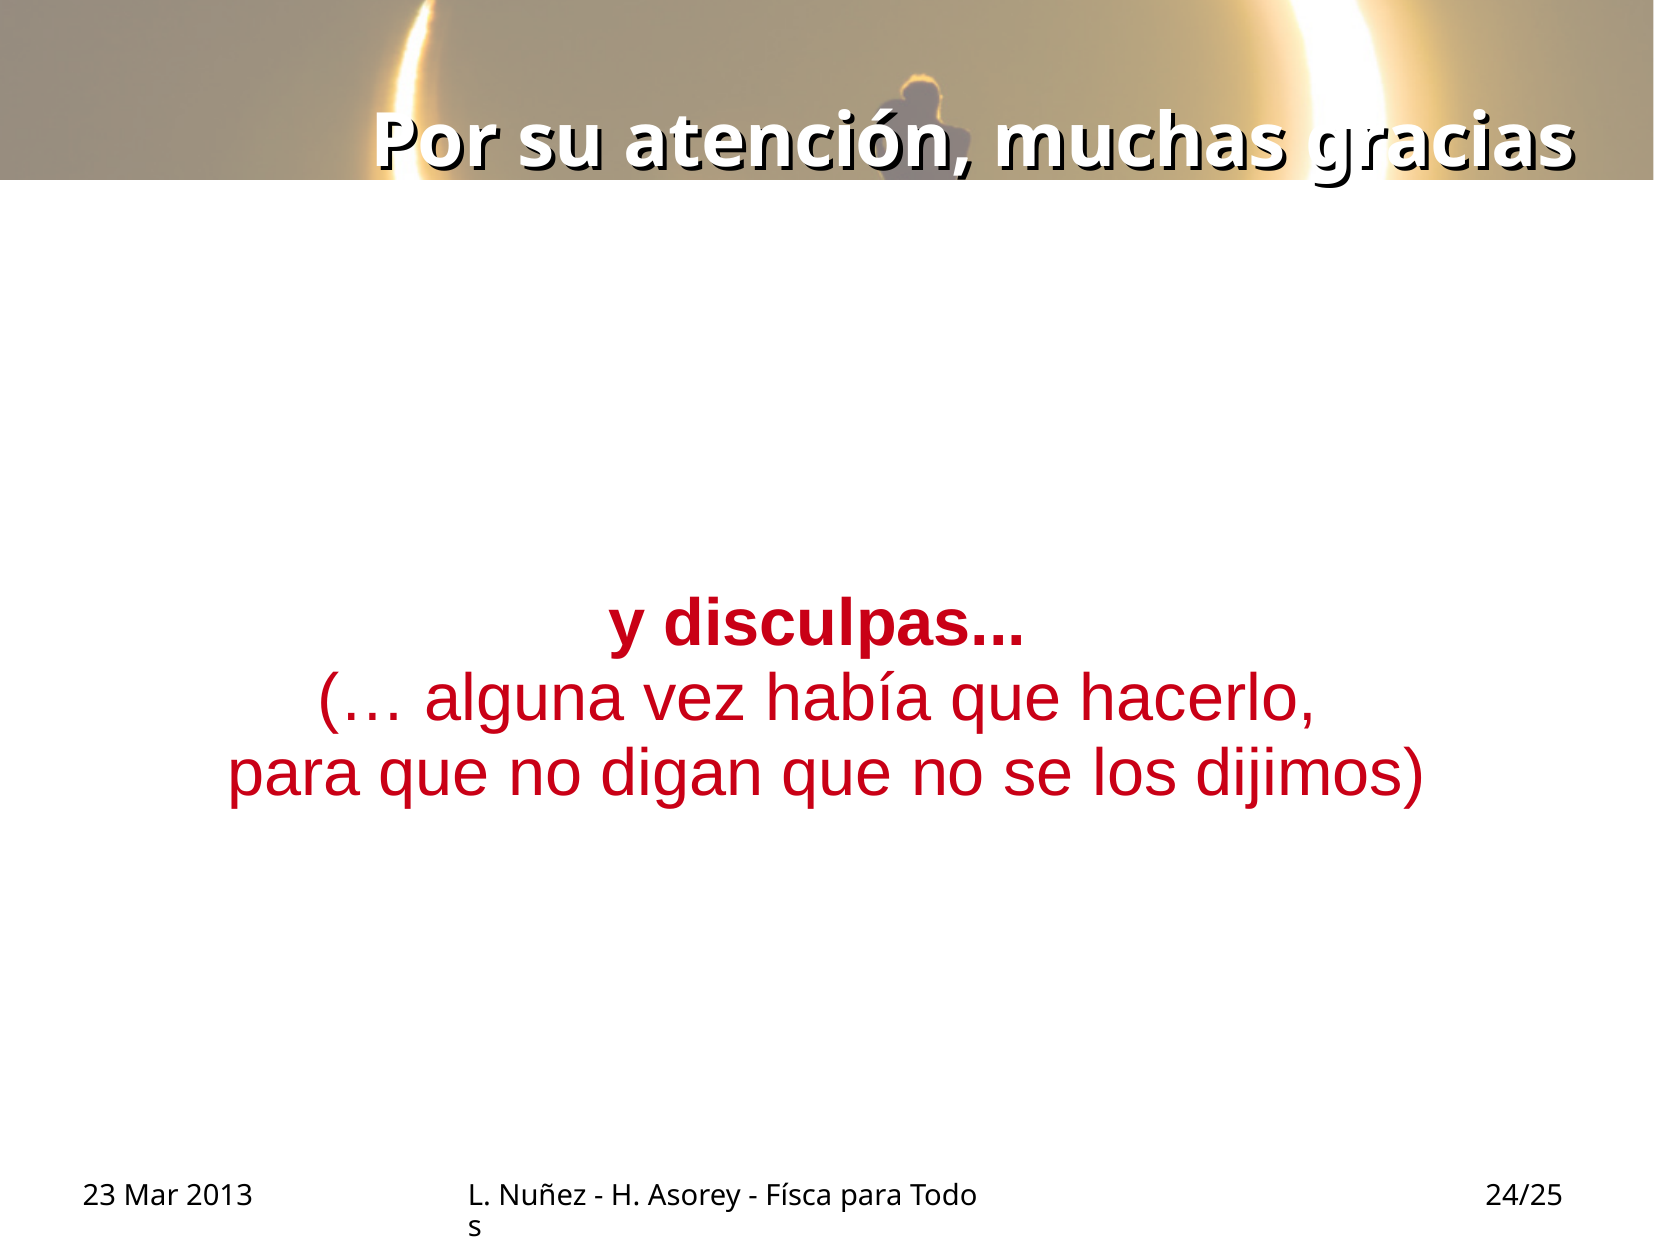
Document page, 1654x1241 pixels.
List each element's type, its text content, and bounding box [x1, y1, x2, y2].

title Por su atención, muchas gracias [86, 49, 1576, 226]
picture [0, 0, 1654, 180]
subtitle y disculpas... (… alguna vez había que hacerlo, para que no digan que no se los dijimos) [82, 255, 1571, 1141]
